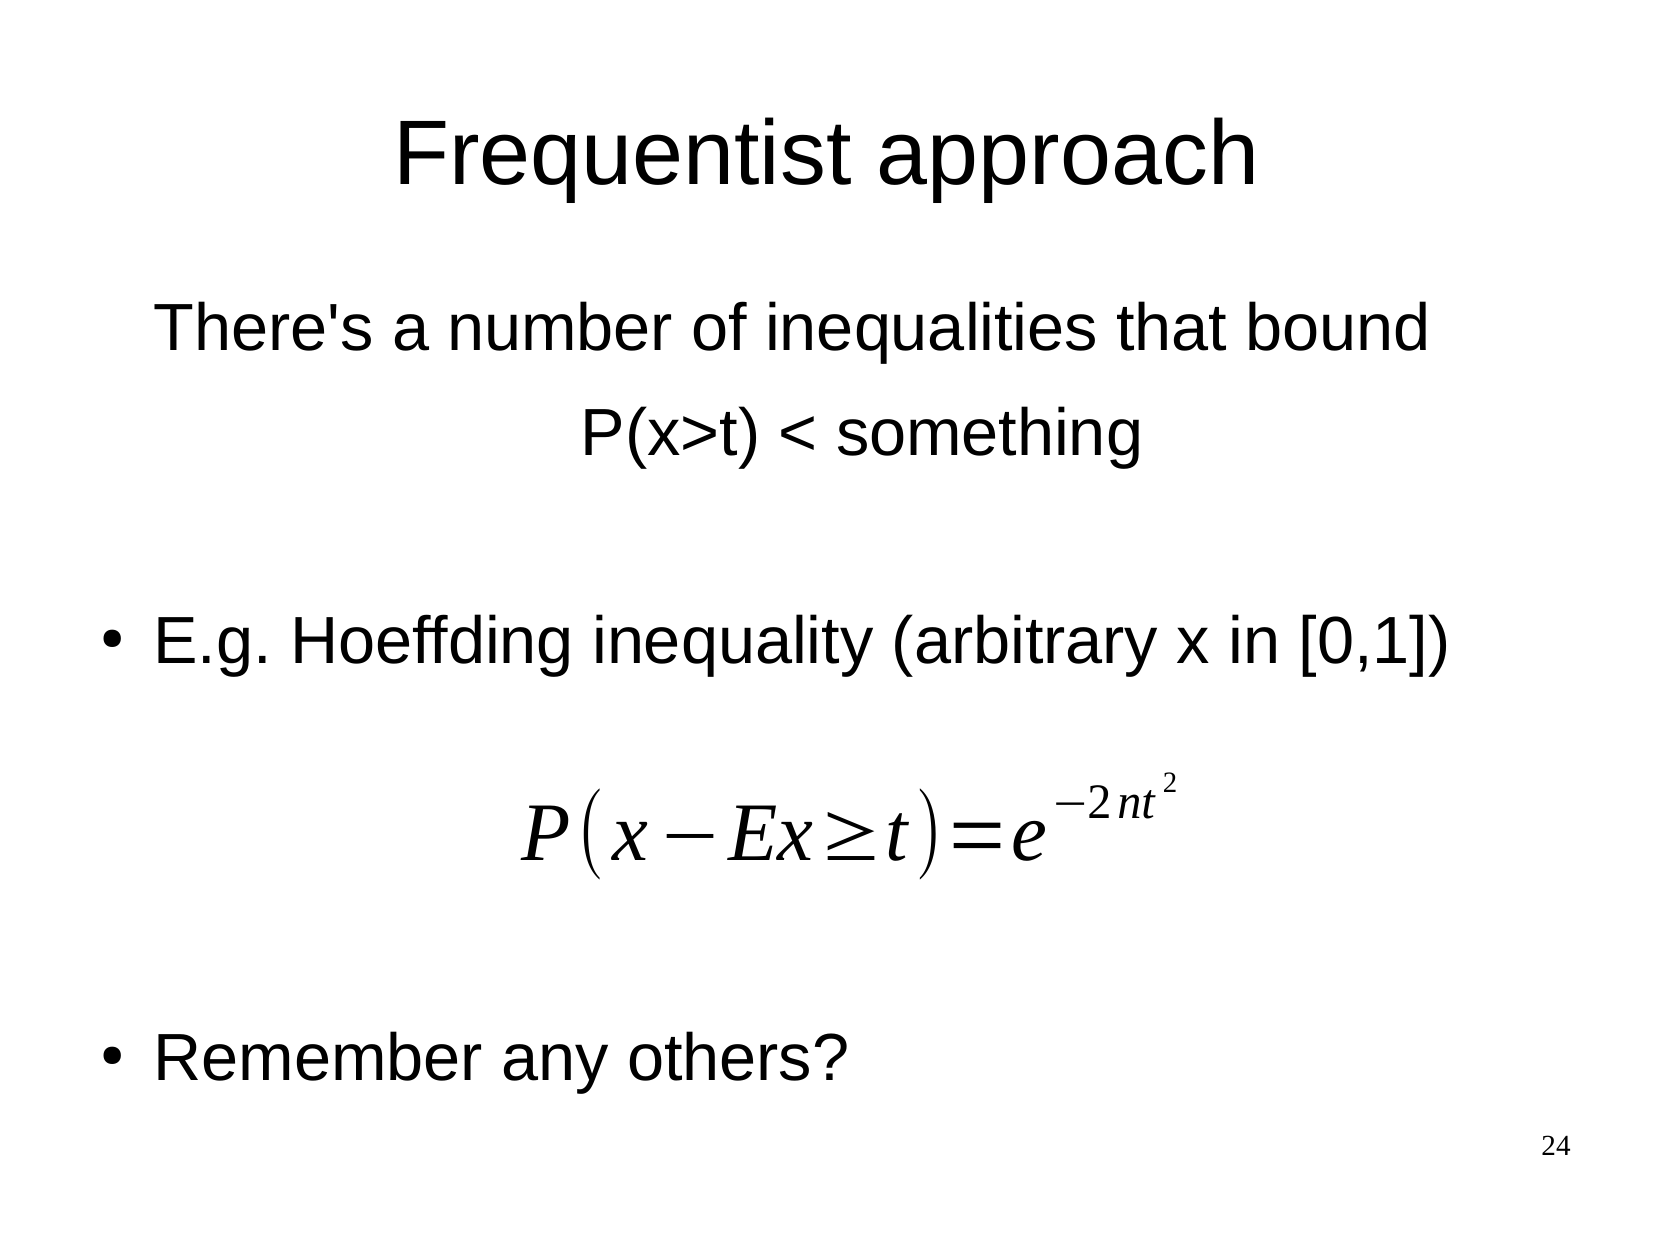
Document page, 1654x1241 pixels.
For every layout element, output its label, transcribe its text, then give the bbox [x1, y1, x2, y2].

title Frequentist approach [82, 49, 1571, 257]
list There's a number of inequalities that bound P(x>t) < something E.g. Hoeffding inequality (arbitrary x in [0,1]) Remember any others? [82, 290, 1571, 1241]
chart [496, 766, 1195, 885]
